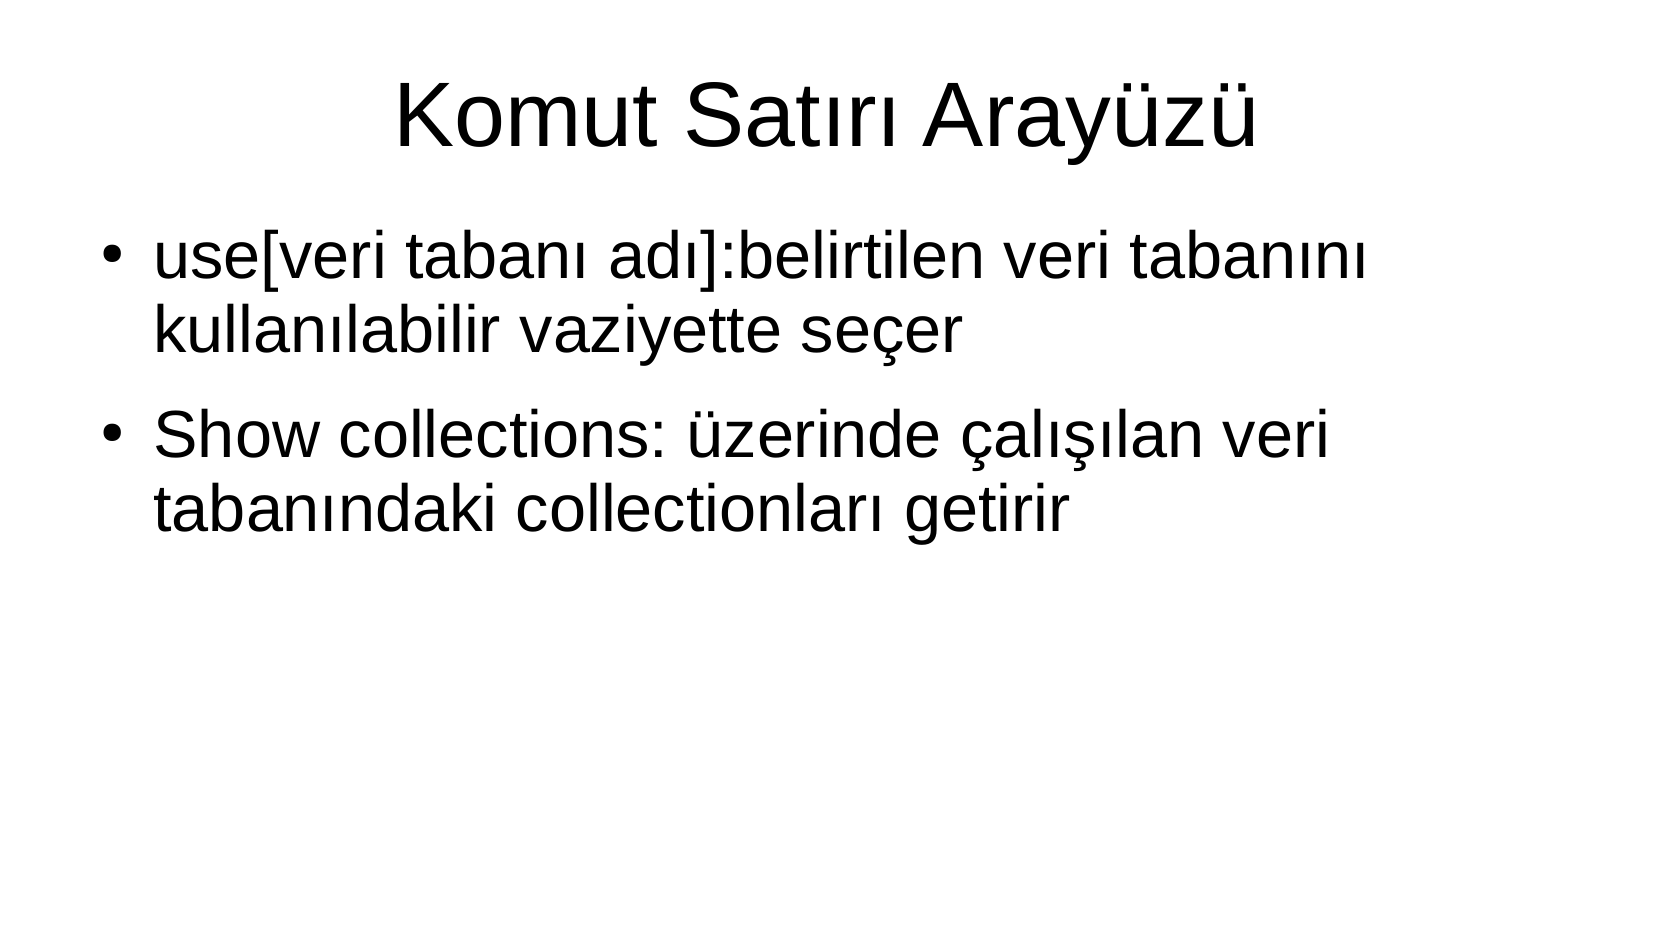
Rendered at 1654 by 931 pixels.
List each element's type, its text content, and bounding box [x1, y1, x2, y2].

list use[veri tabanı adı]:belirtilen veri tabanını kullanılabilir vaziyette seçer Show collections: üzerinde çalışılan veri tabanındaki collectionları getirir [82, 217, 1571, 758]
title Komut Satırı Arayüzü [82, 37, 1571, 193]
